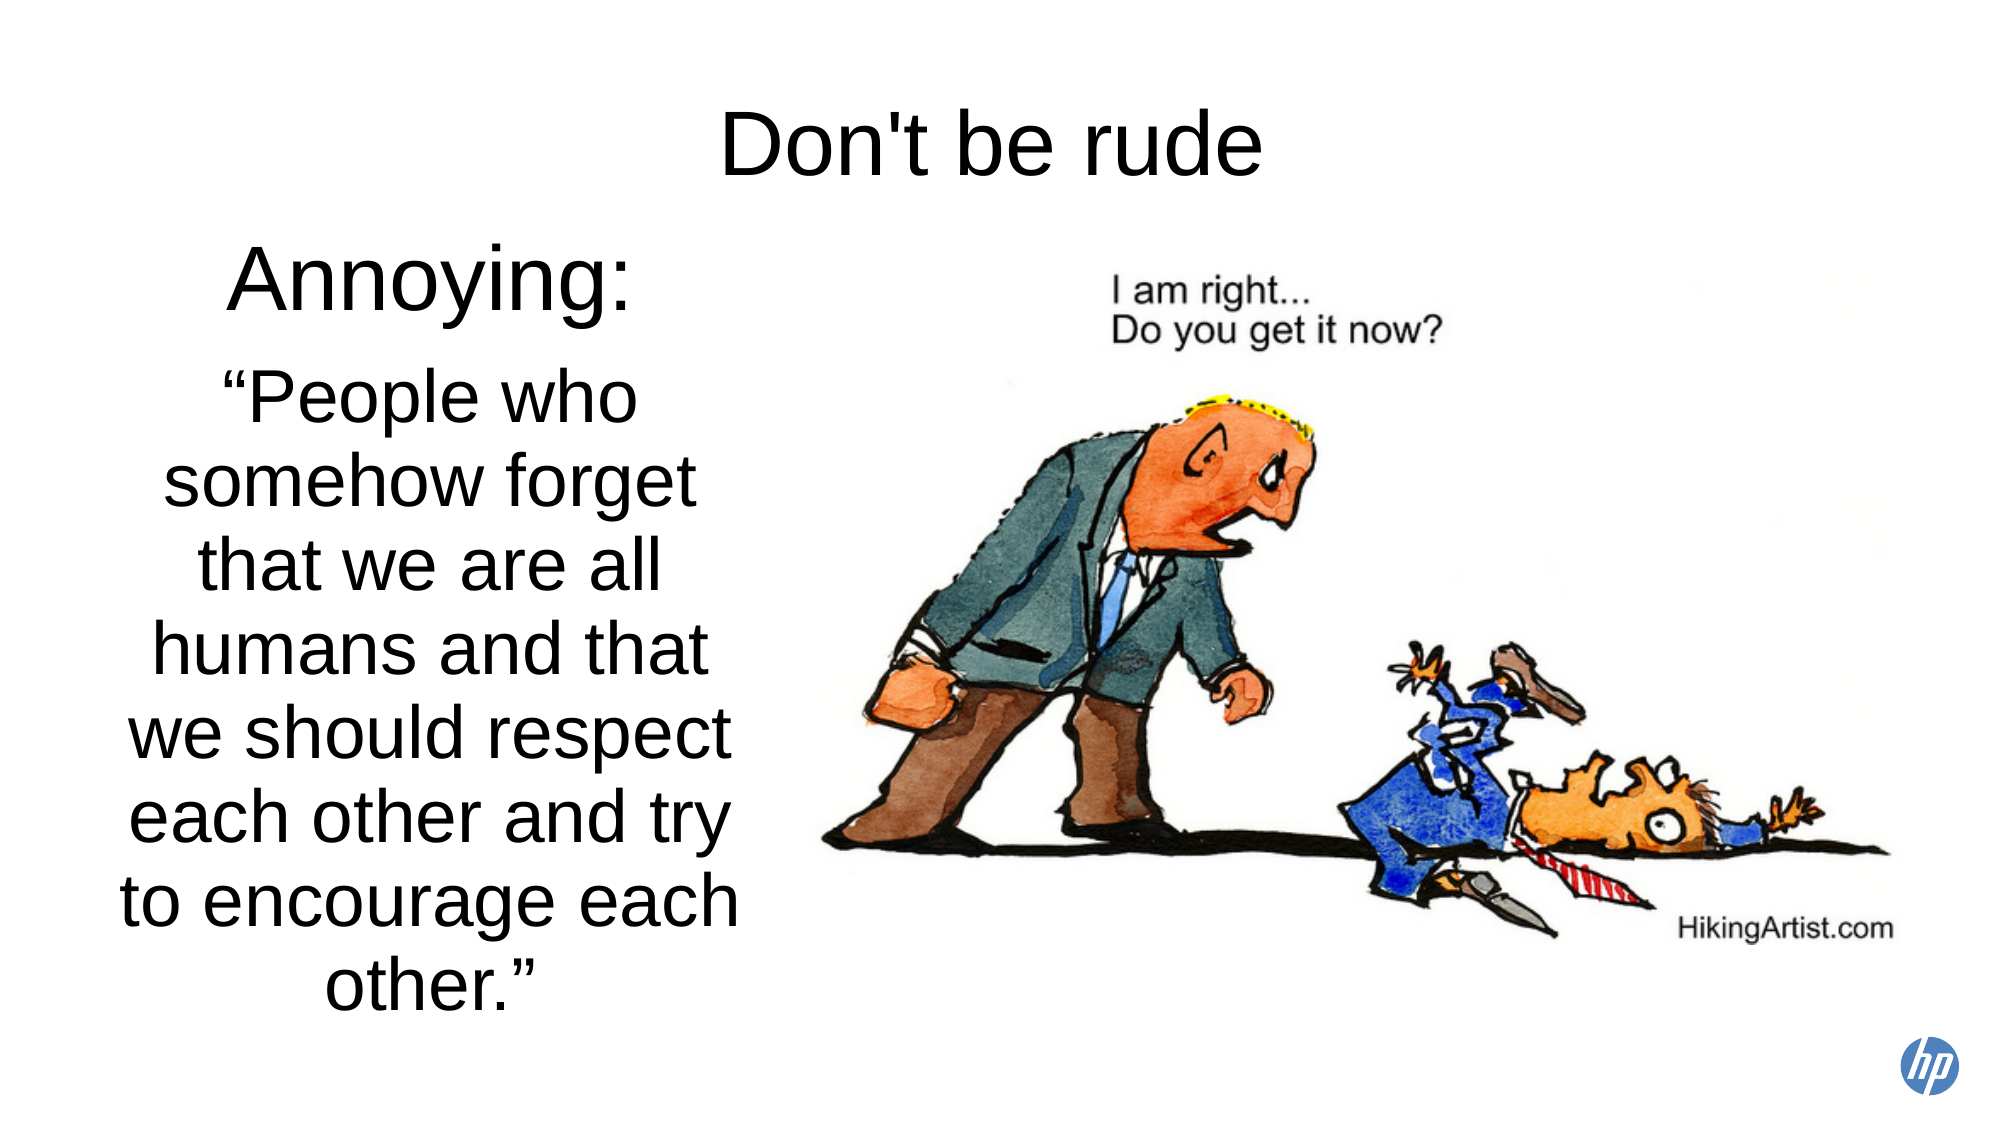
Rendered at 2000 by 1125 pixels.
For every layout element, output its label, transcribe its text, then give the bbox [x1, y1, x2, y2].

picture [813, 271, 1902, 945]
text_box Annoying: “People who somehow forget that we are all humans and that we should respect each other and try to encourage each other.” [99, 220, 762, 1035]
title Don't be rude [12, 16, 1973, 272]
